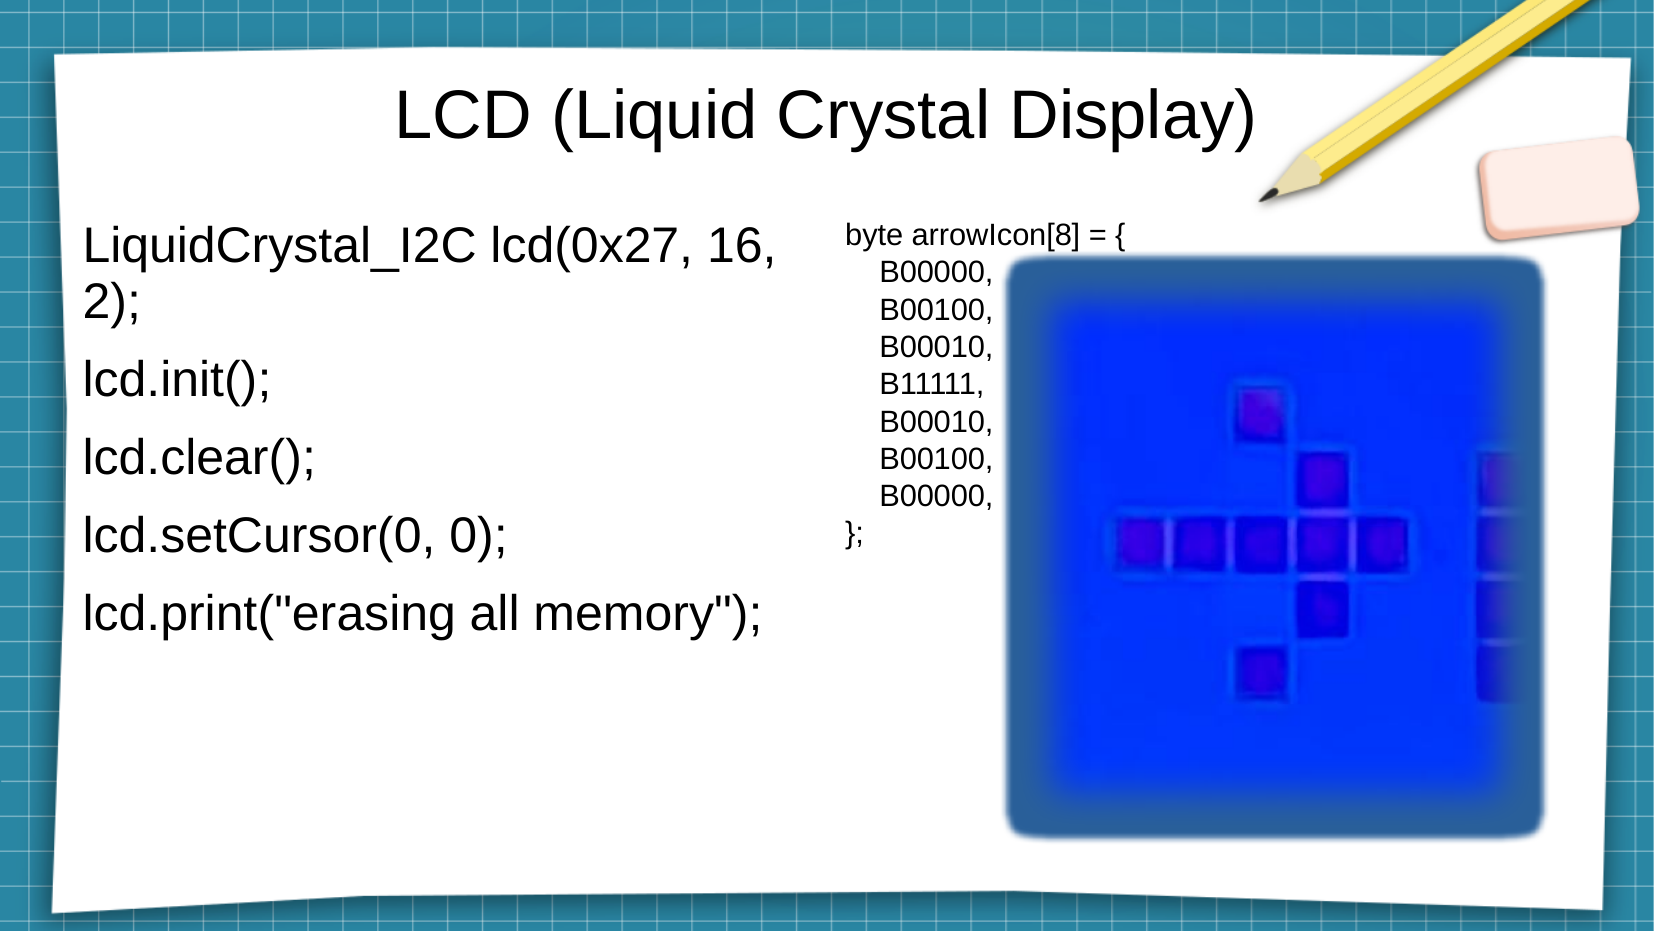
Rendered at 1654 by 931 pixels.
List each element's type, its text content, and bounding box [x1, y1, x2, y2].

title LCD (Liquid Crystal Display) [82, 37, 1571, 193]
list byte arrowIcon[8] = { B00000, B00100, B00010, B11111, B00010, B00100, B00000, }; [845, 217, 1572, 563]
list LiquidCrystal_I2C lcd(0x27, 16, 2); lcd.init(); lcd.clear(); lcd.setCursor(0, 0); lcd.print("erasing all memory"); [82, 217, 809, 758]
picture [0, 0, 1654, 931]
